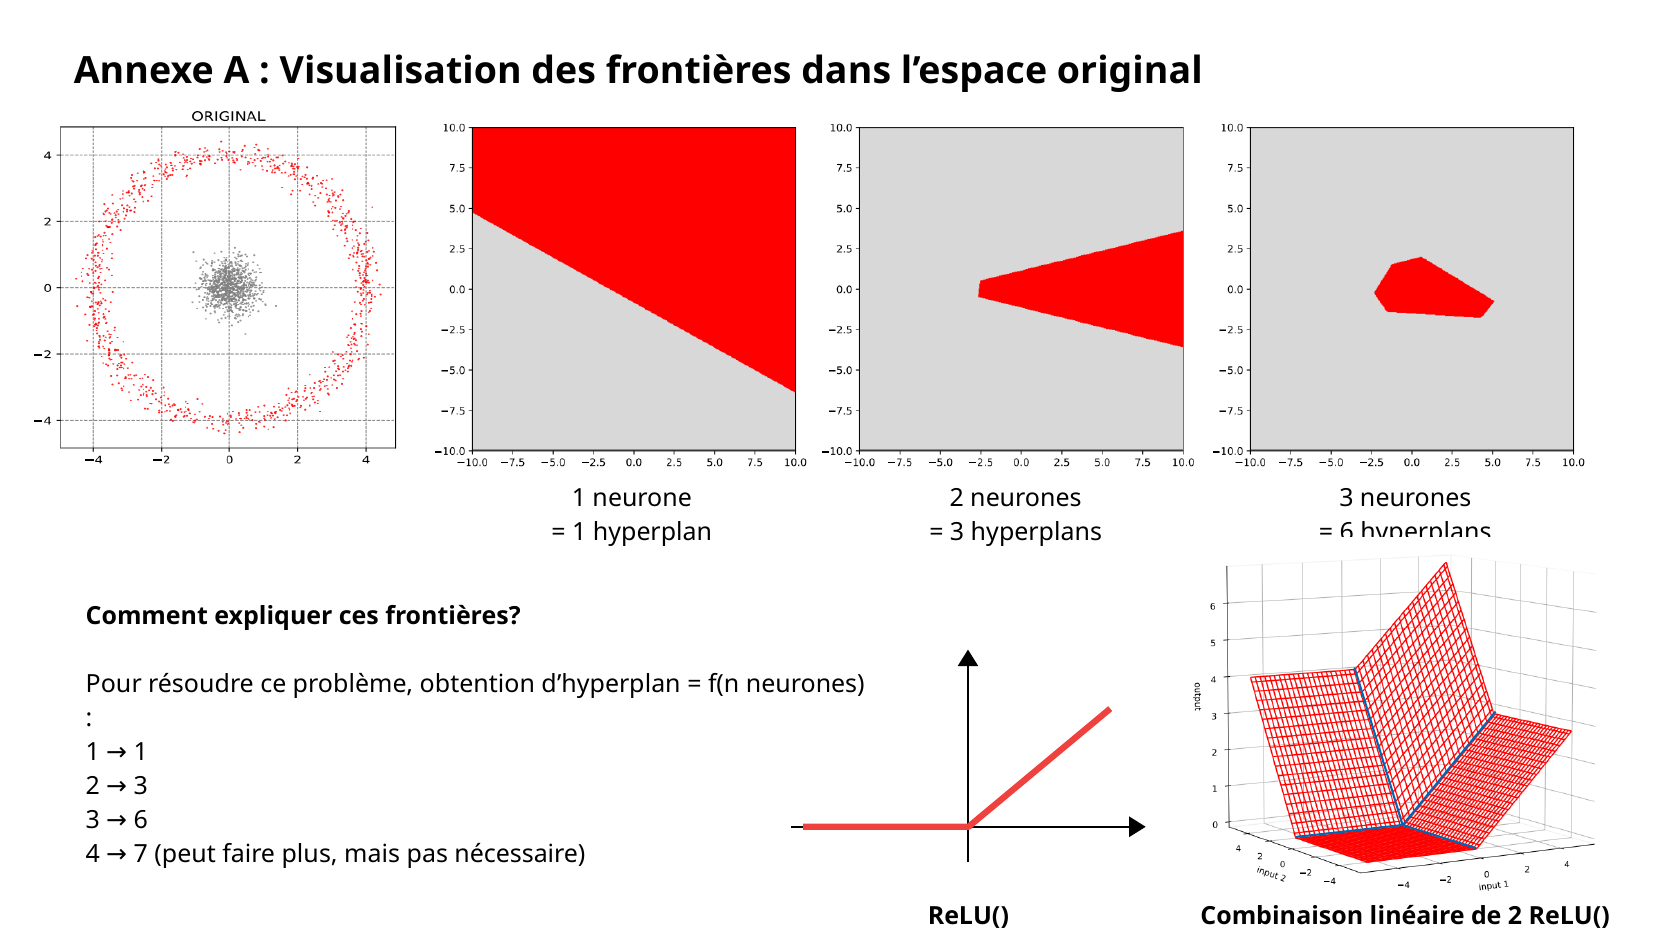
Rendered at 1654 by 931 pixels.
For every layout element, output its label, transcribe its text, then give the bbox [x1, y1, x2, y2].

text_box Annexe A : Visualisation des frontières dans l’espace original [59, 35, 1536, 93]
text_box Combinaison linéaire de 2 ReLU() [1247, 890, 1654, 931]
picture [1187, 537, 1613, 890]
text_box 3 neurones = 6 hyperplans [1257, 472, 1554, 537]
picture [19, 100, 420, 477]
text_box 2 neurones = 3 hyperplans [868, 472, 1164, 544]
picture [820, 112, 1596, 479]
text_box ReLU() [690, 890, 1247, 931]
picture [425, 112, 815, 479]
text_box 1 neurone = 1 hyperplan [484, 472, 780, 544]
text_box Comment expliquer ces frontières? Pour résoudre ce problème, obtention d’hyperplan = f(n neurones) : 1 → 1 2 → 3 3 → 6 4 → 7 (peut faire plus, mais pas nécessaire) [70, 590, 886, 802]
